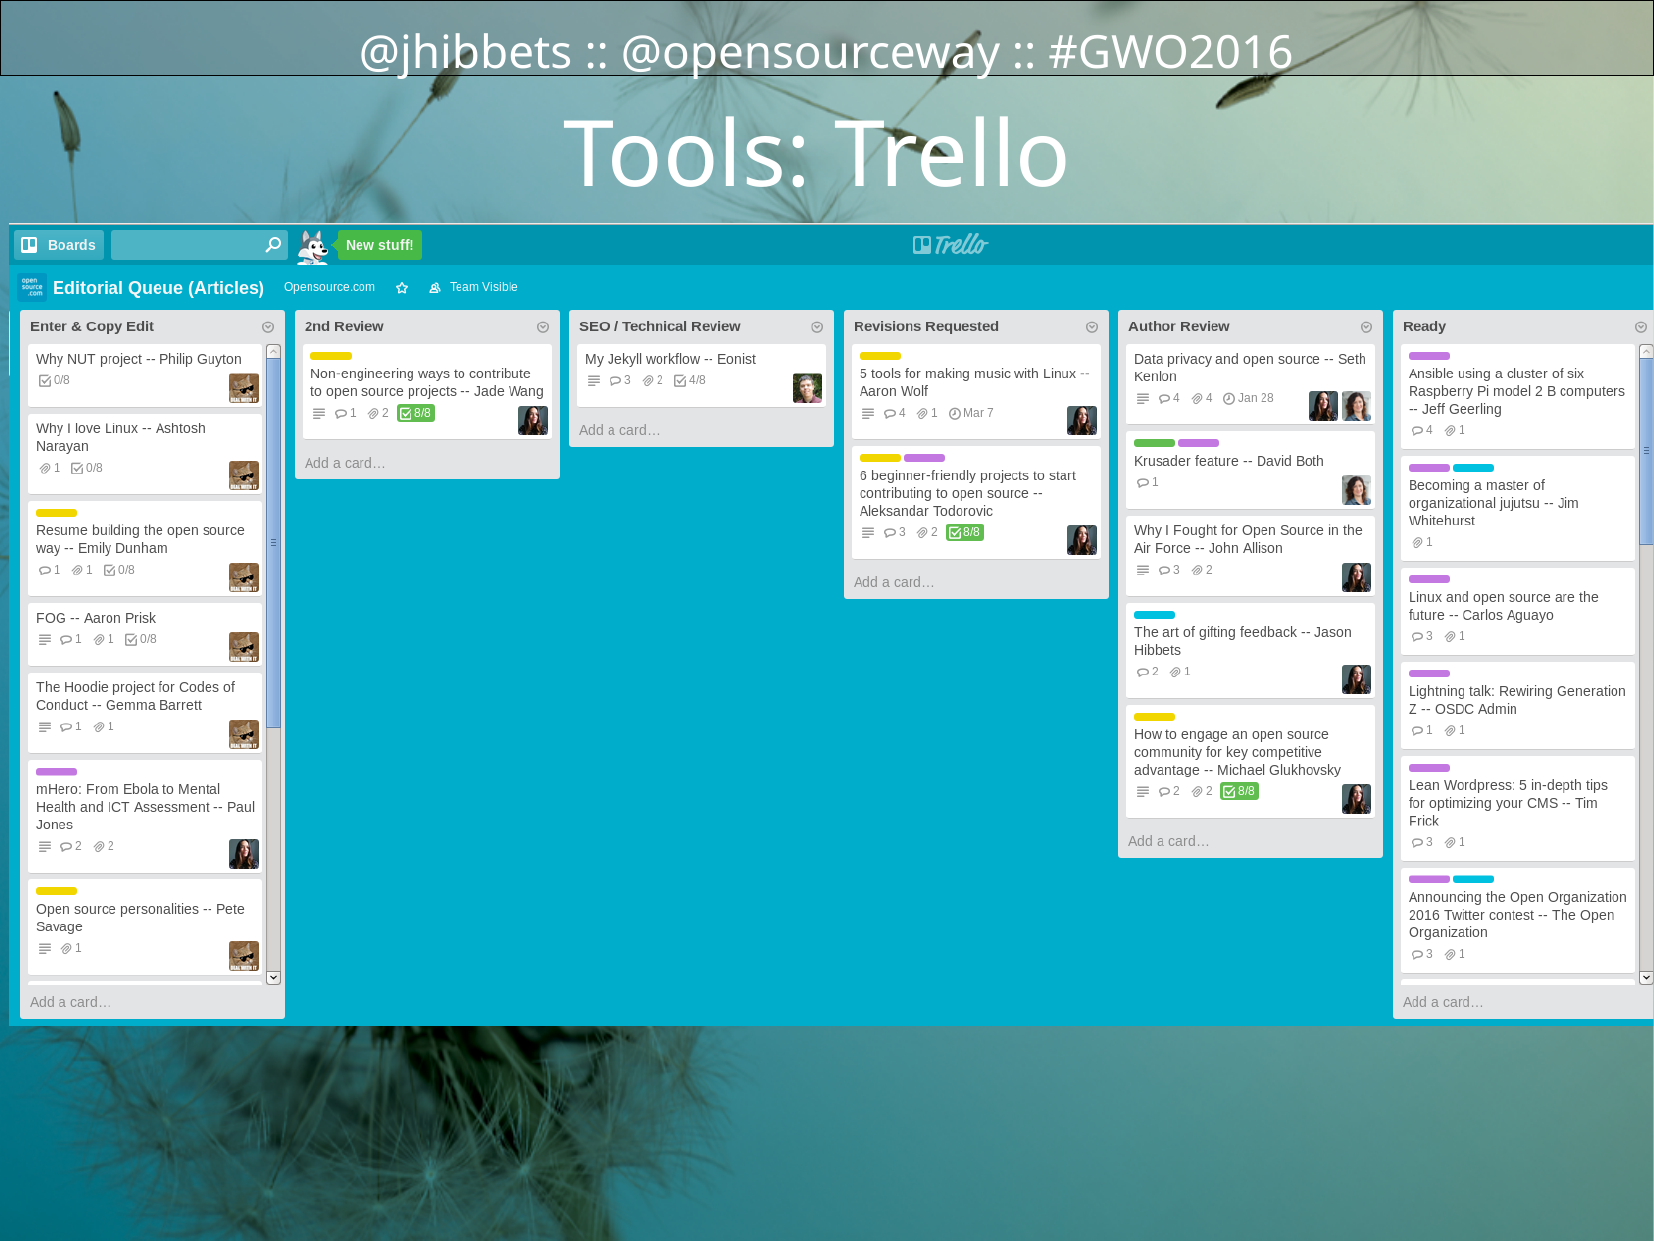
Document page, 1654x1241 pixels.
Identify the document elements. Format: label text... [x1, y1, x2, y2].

title Tools: Trello [30, 47, 1606, 223]
picture [0, 76, 1654, 1241]
